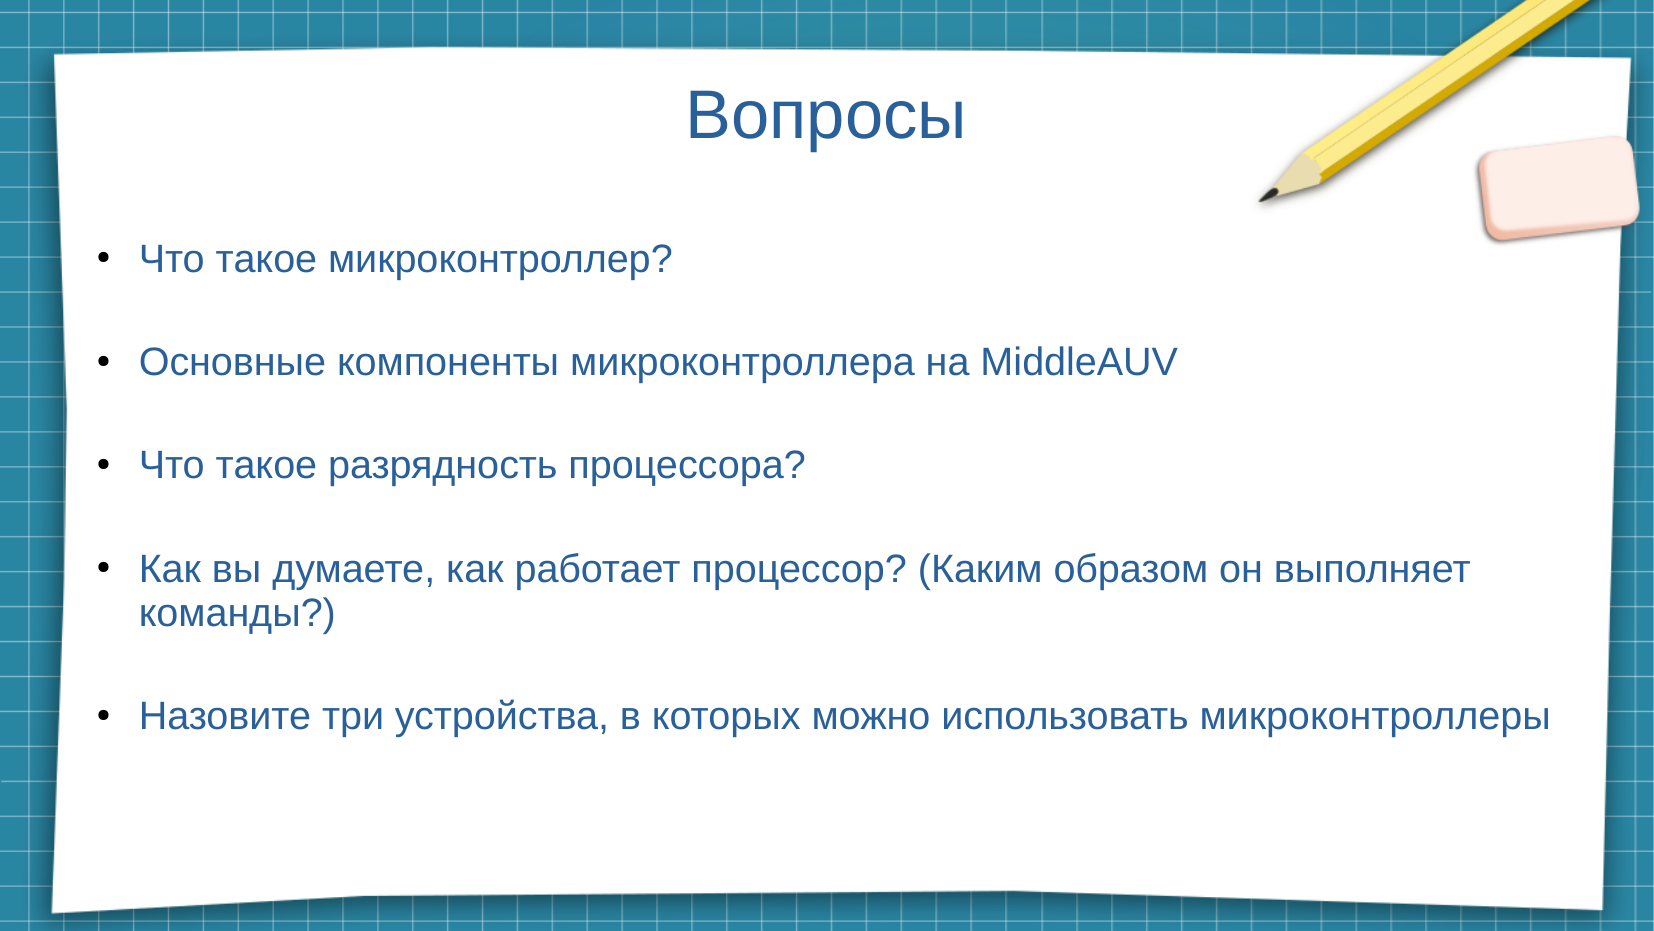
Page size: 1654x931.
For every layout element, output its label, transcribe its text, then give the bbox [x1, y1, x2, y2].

picture [0, 0, 1654, 931]
title Вопросы [82, 37, 1571, 193]
list Что такое микроконтроллер? Основные компоненты микроконтроллера на MiddleAUV Что такое разрядность процессора? Как вы думаете, как работает процессор? (Каким образом он выполняет команды?) Назовите три устройства, в которых можно использовать микроконтроллеры [82, 217, 1571, 758]
